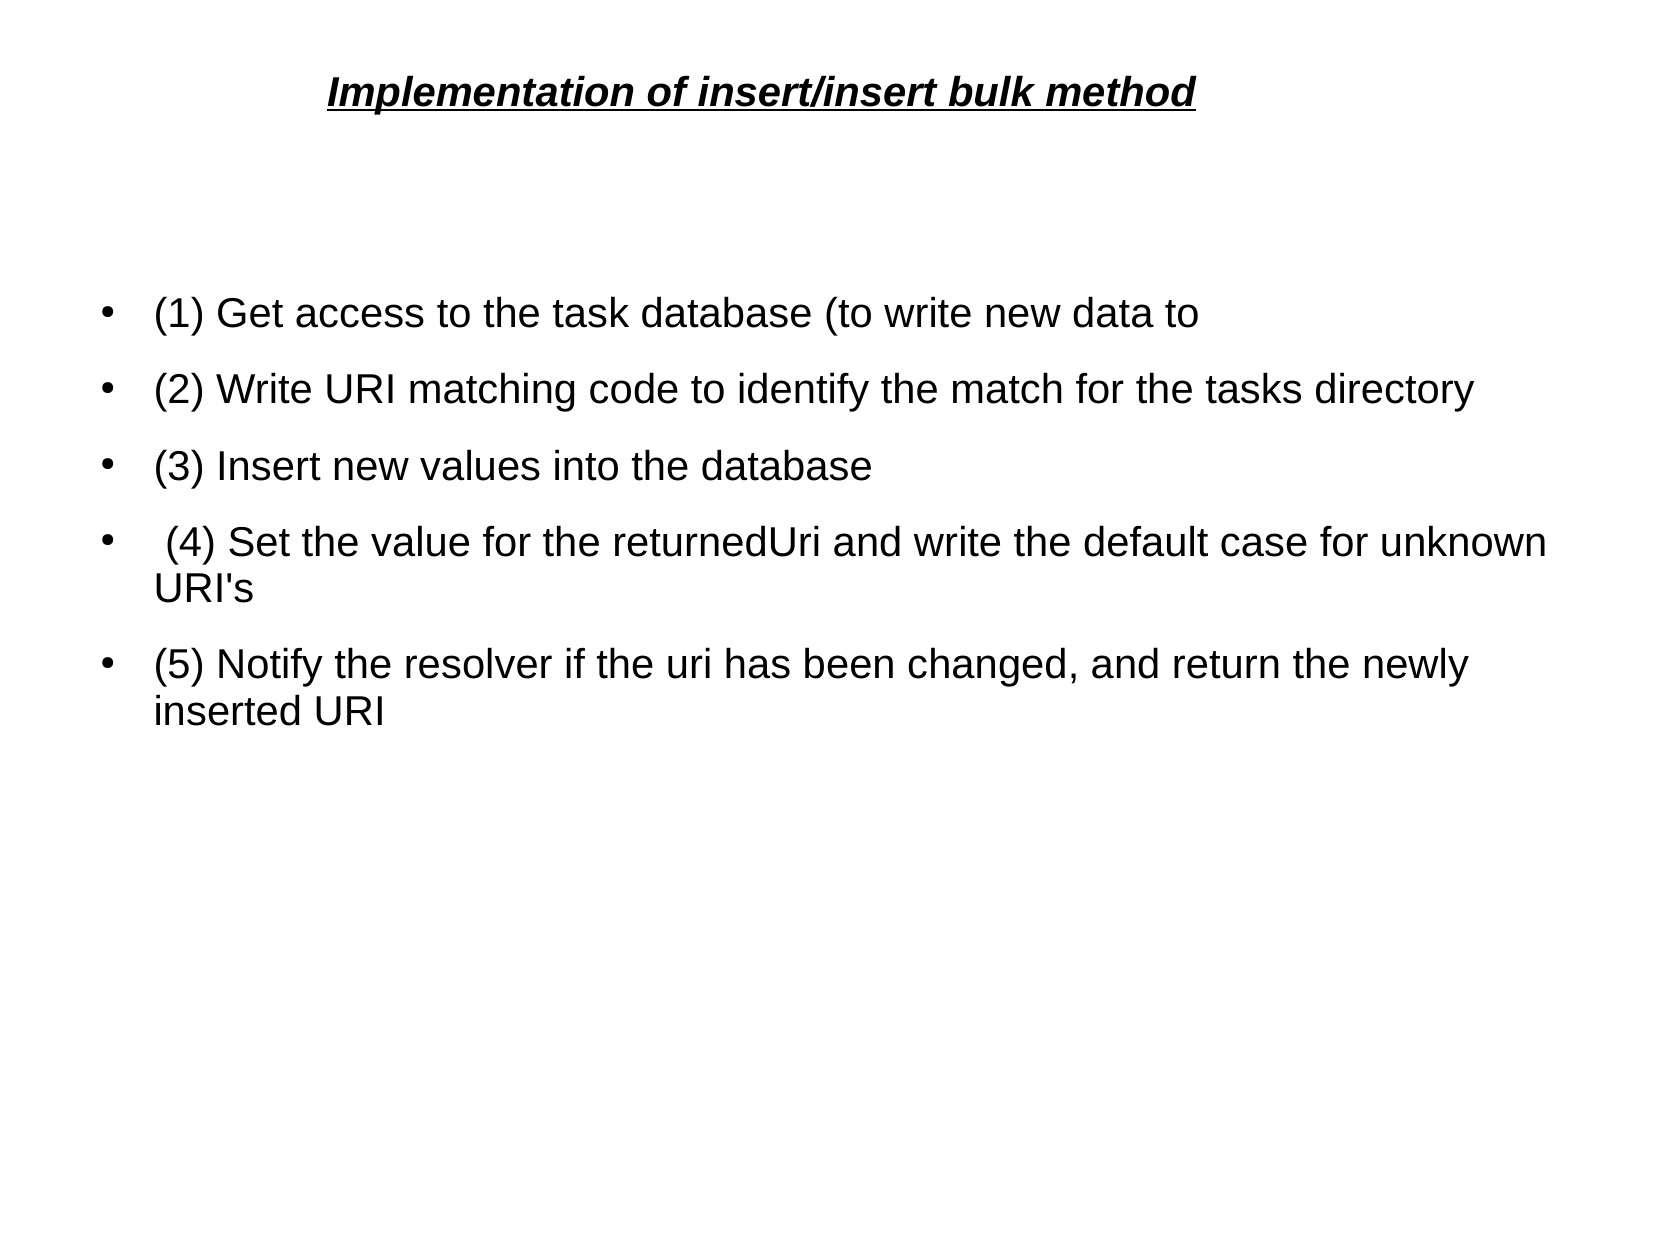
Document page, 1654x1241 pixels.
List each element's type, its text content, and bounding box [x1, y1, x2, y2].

list (1) Get access to the task database (to write new data to (2) Write URI matching code to identify the match for the tasks directory (3) Insert new values into the database (4) Set the value for the returnedUri and write the default case for unknown URI's (5) Notify the resolver if the uri has been changed, and return the newly inserted URI [82, 290, 1571, 1010]
title Implementation of insert/insert bulk method [23, 59, 1500, 125]
